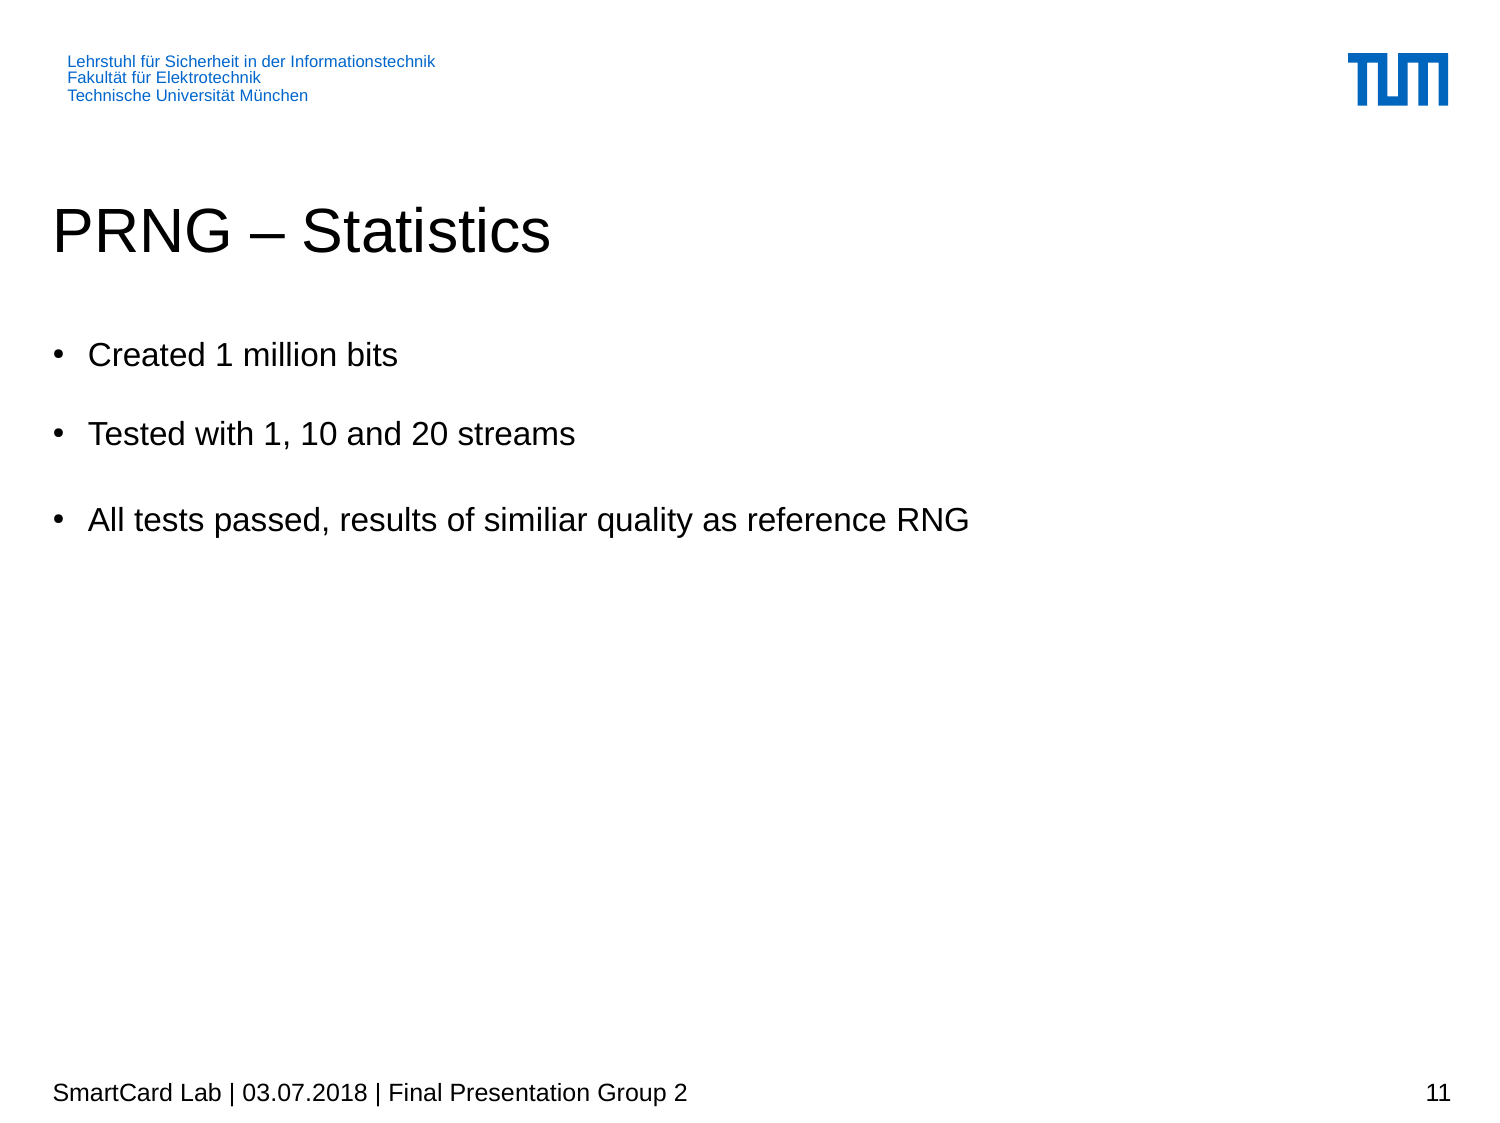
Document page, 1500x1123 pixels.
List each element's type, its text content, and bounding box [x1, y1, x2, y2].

title PRNG – Statistics [52, 195, 1453, 266]
list Created 1 million bits Tested with 1, 10 and 20 streams All tests passed, results of similiar quality as reference RNG [52, 330, 1453, 560]
